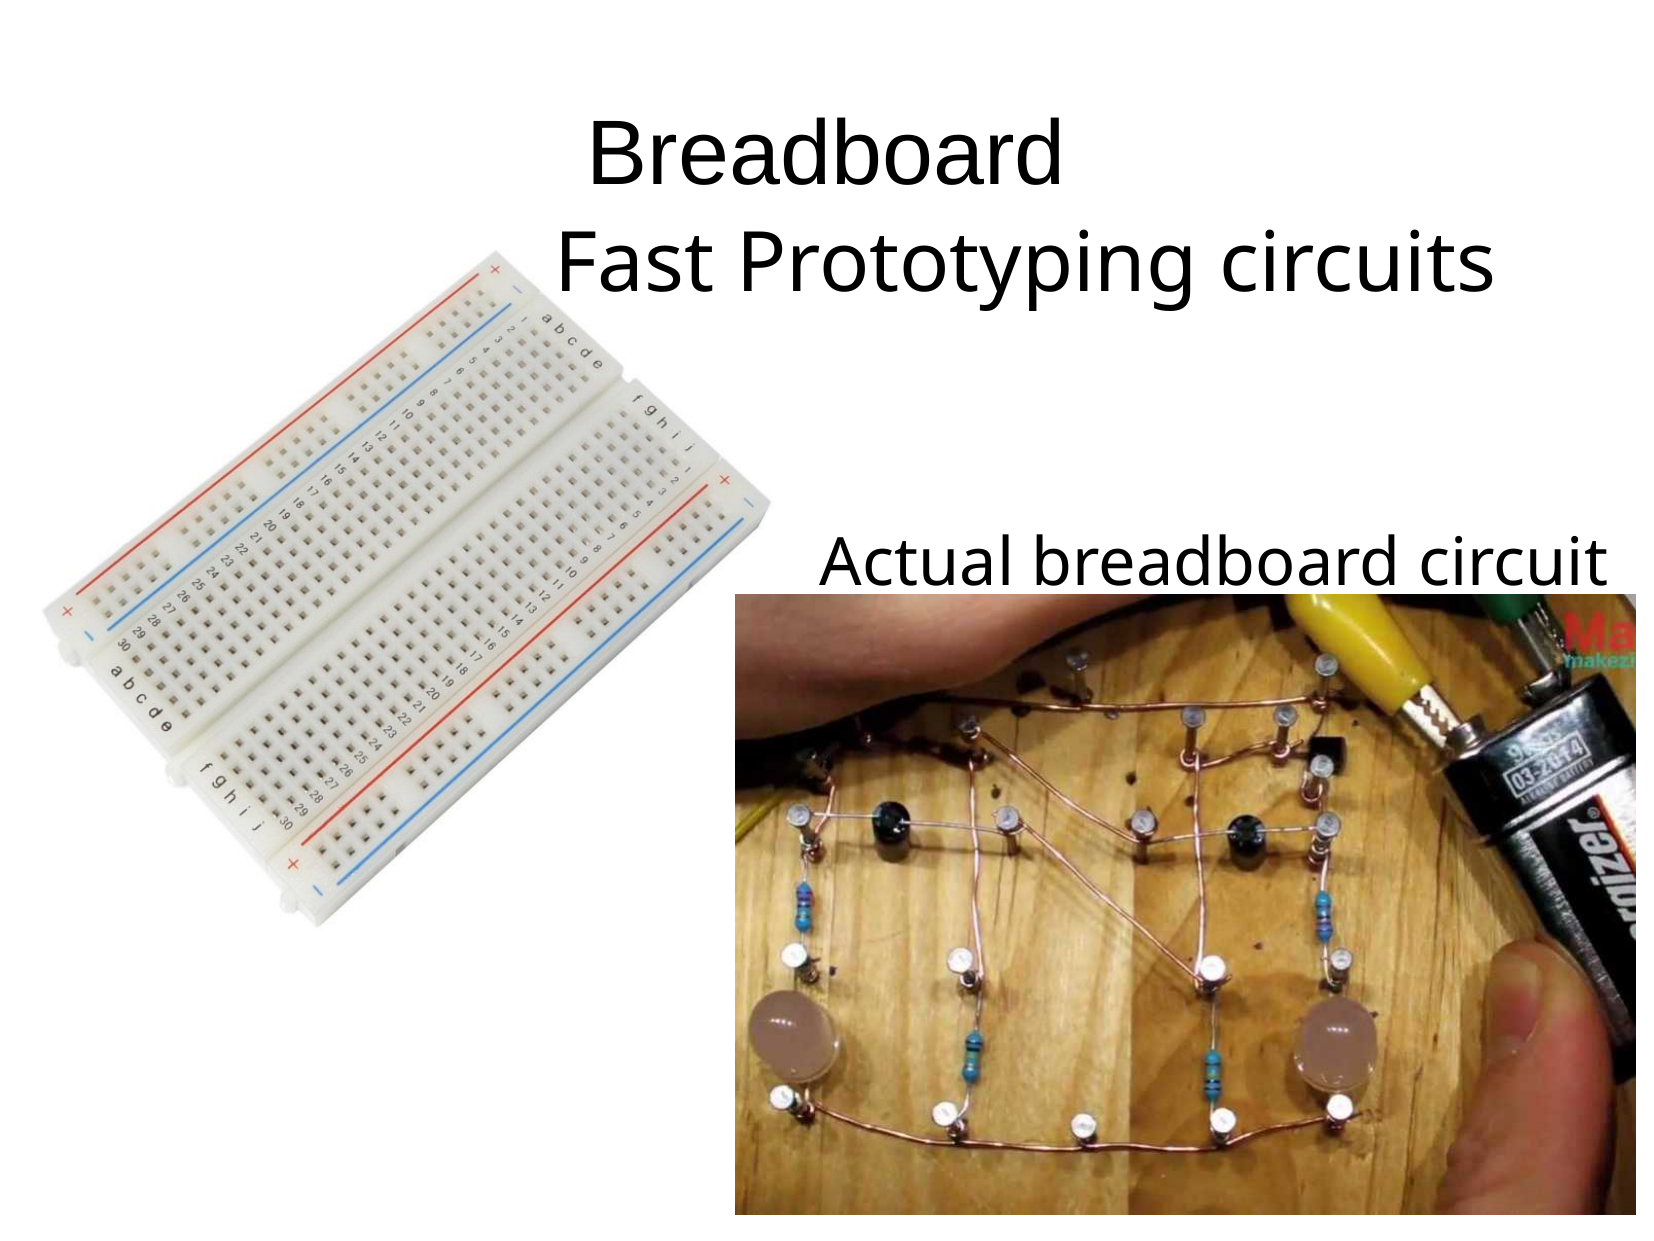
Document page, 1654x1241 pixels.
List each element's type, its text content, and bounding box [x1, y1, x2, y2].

text_box Actual breadboard circuit [805, 506, 1563, 595]
picture [0, 225, 1636, 1216]
text_box Fast Prototyping circuits [540, 195, 1442, 302]
title Breadboard [82, 49, 1571, 257]
